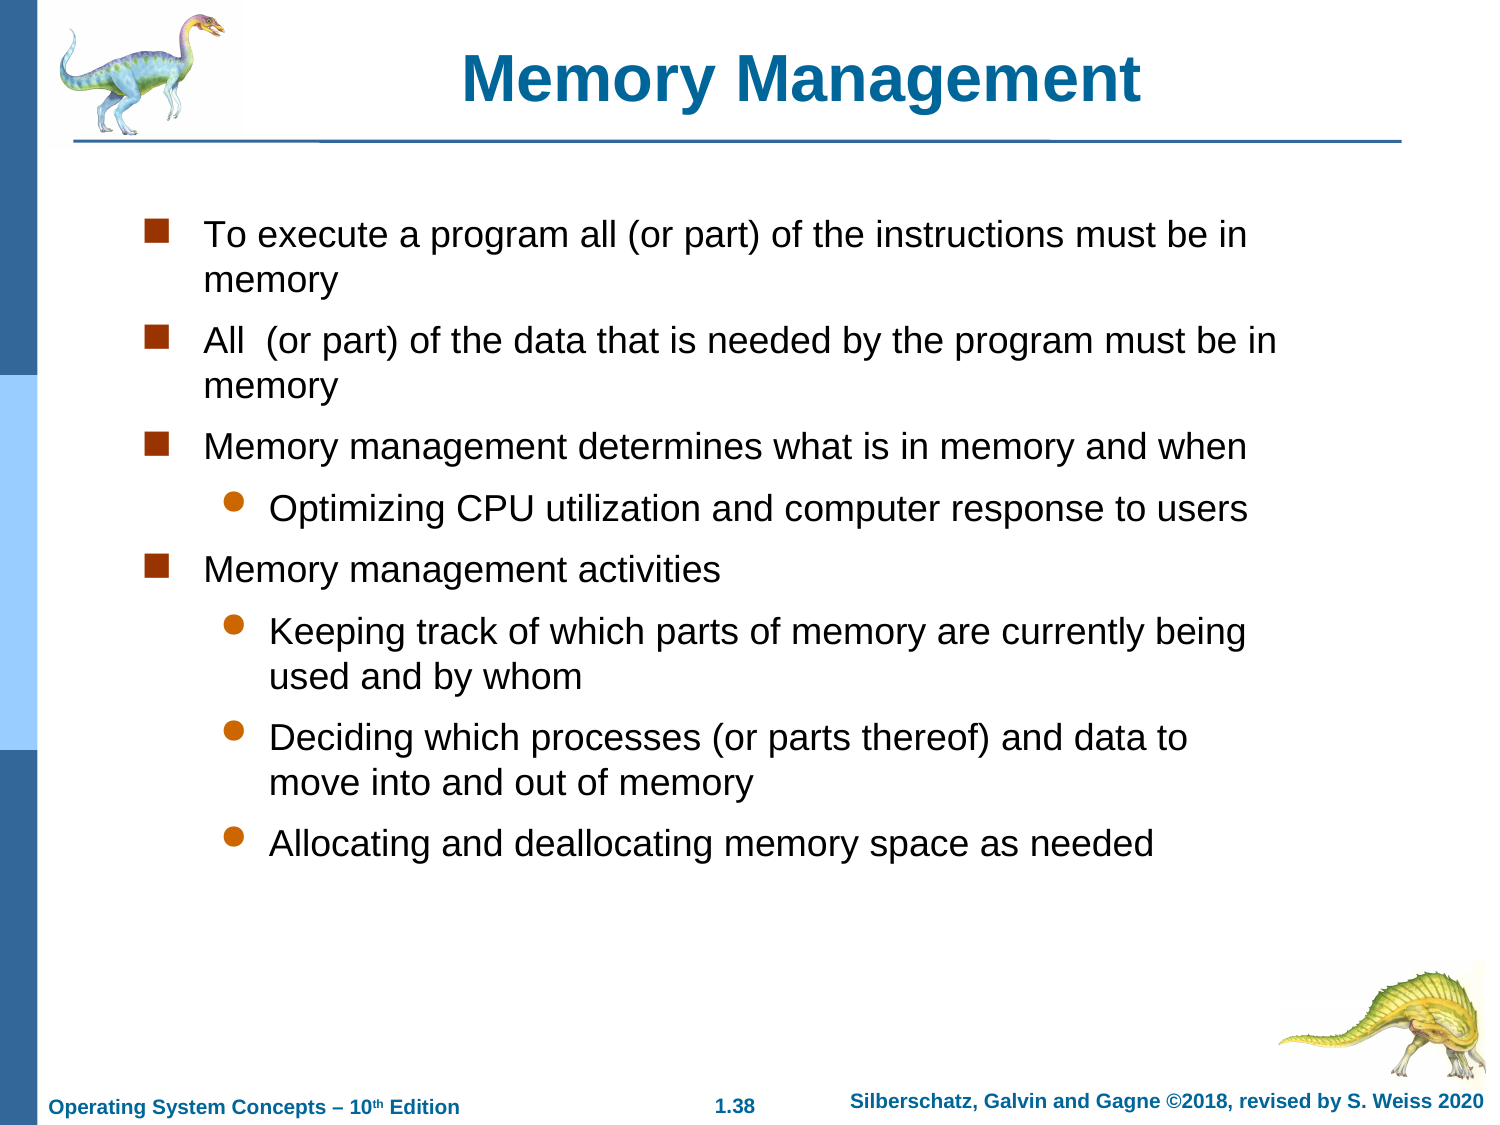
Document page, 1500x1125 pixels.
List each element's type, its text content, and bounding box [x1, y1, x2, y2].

text_box To execute a program all (or part) of the instructions must be in memory All (or part) of the data that is needed by the program must be in memory Memory management determines what is in memory and when Optimizing CPU utilization and computer response to users Memory management activities Keeping track of which parts of memory are currently being used and by whom Deciding which processes (or parts thereof) and data to move into and out of memory Allocating and deallocating memory space as needed [132, 202, 1299, 946]
picture [46, 0, 243, 149]
picture [1275, 959, 1486, 1090]
text_box Memory Management [178, 27, 1426, 122]
